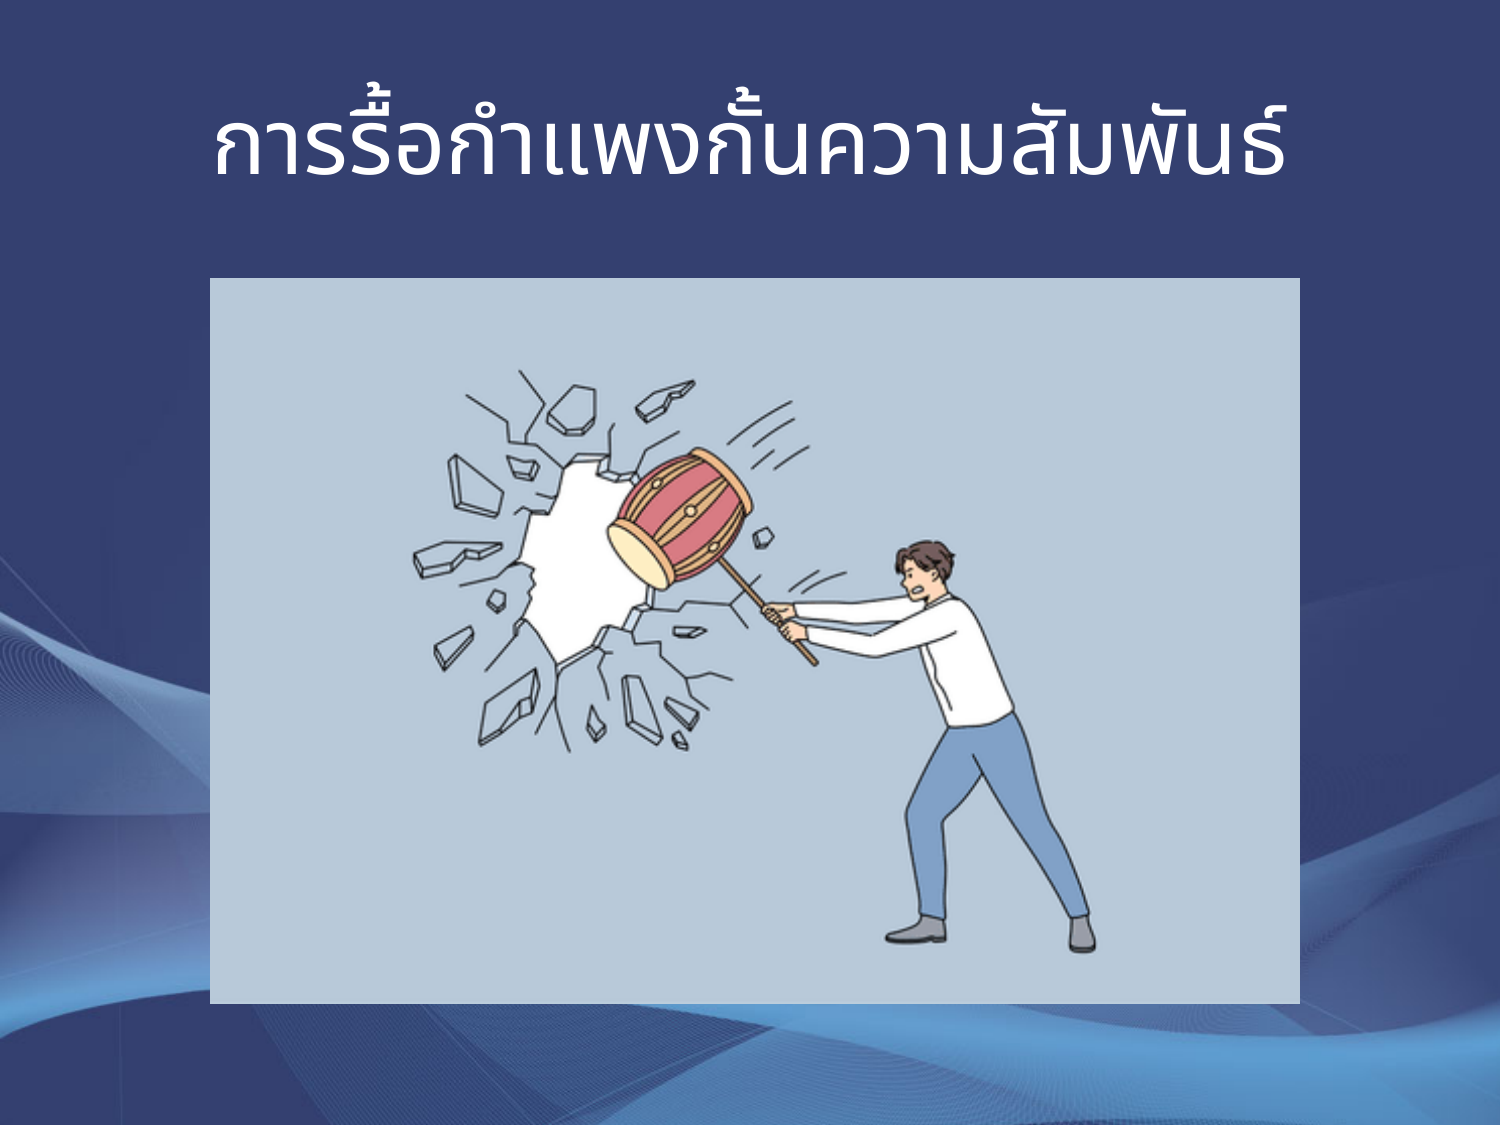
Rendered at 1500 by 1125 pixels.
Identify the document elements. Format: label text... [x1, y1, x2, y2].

title การรื้อกำแพงกั้นความสัมพันธ์ [75, 45, 1426, 233]
picture [0, 0, 1500, 1125]
